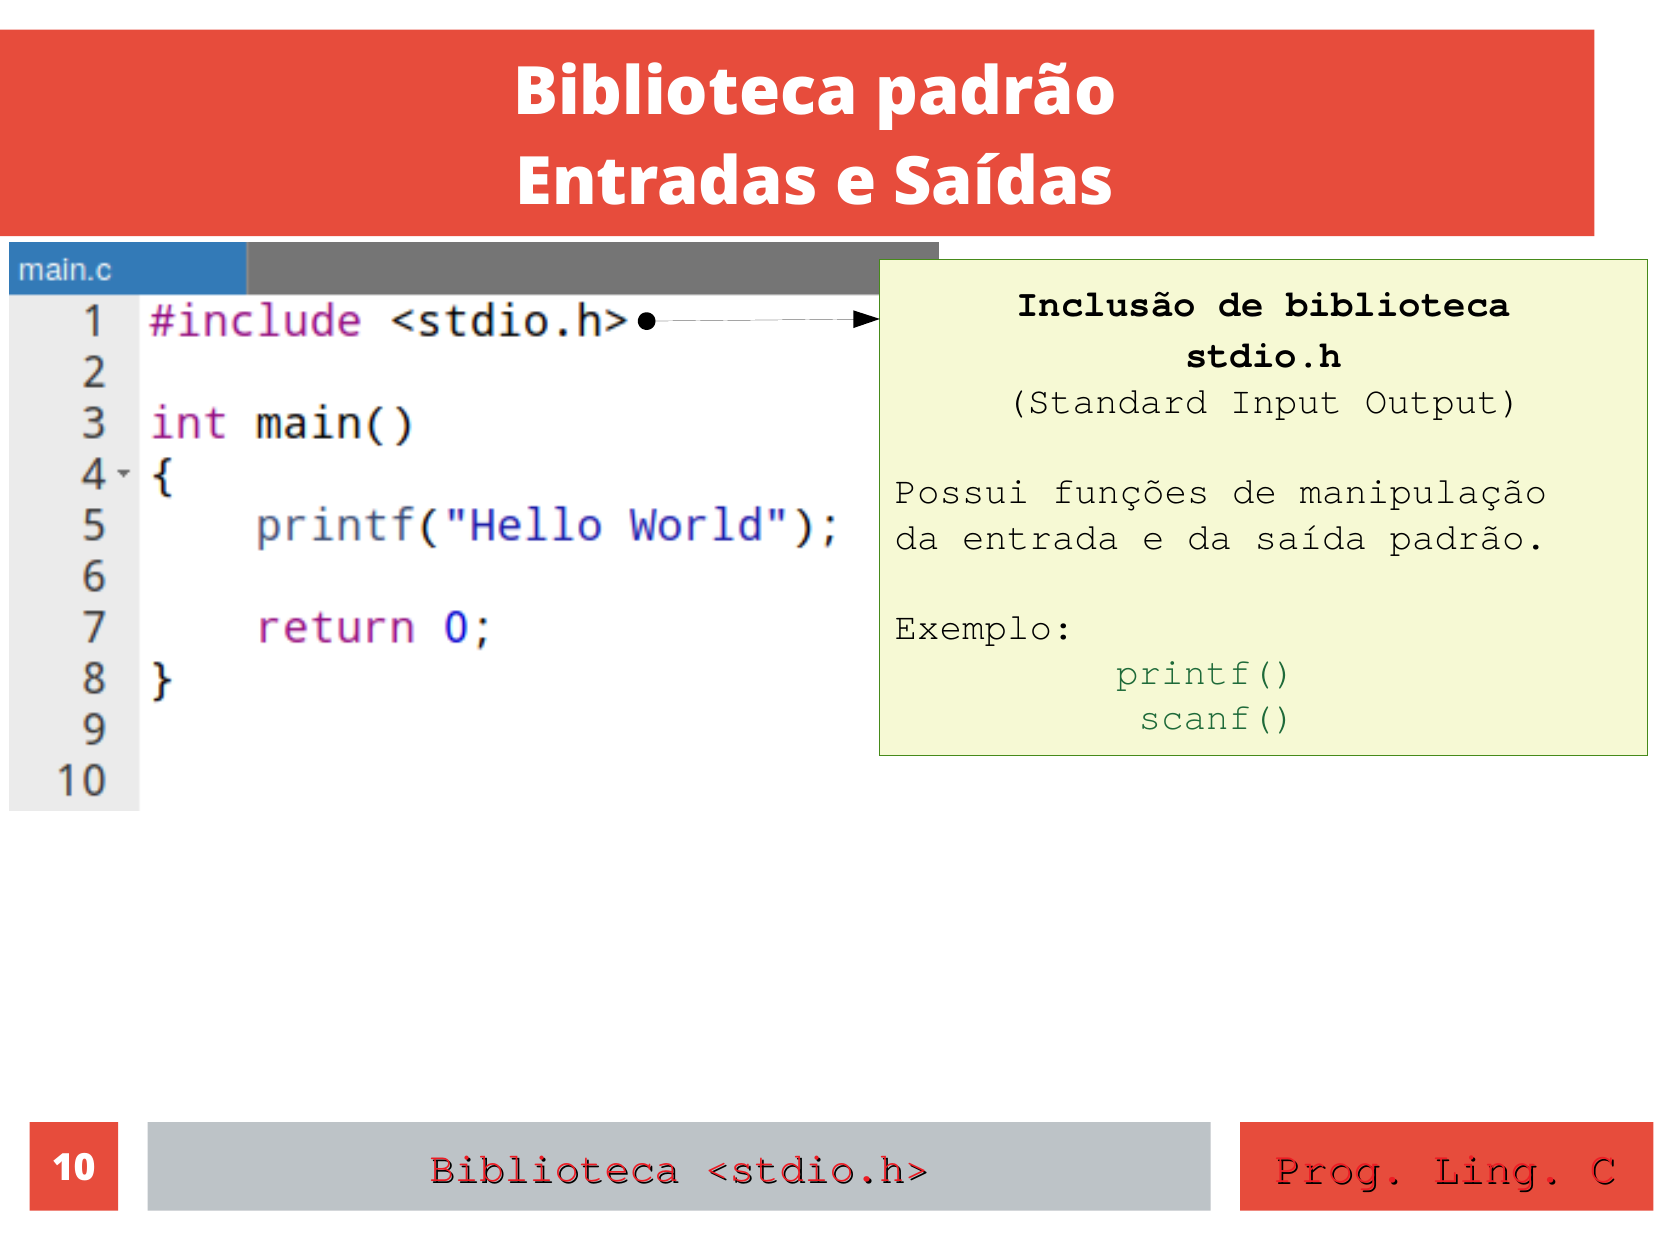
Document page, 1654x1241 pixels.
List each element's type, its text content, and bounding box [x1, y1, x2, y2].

picture [9, 242, 939, 811]
title Biblioteca padrão Entradas e Saídas [283, 42, 1347, 225]
text_box Inclusão de biblioteca stdio.h (Standard Input Output) Possui funções de manipulação da entrada e da saída padrão. Exemplo: printf() scanf() [879, 259, 1648, 756]
text_box Biblioteca <stdio.h> [197, 1133, 1162, 1199]
text_box Prog. Ling. C [1233, 1133, 1654, 1202]
